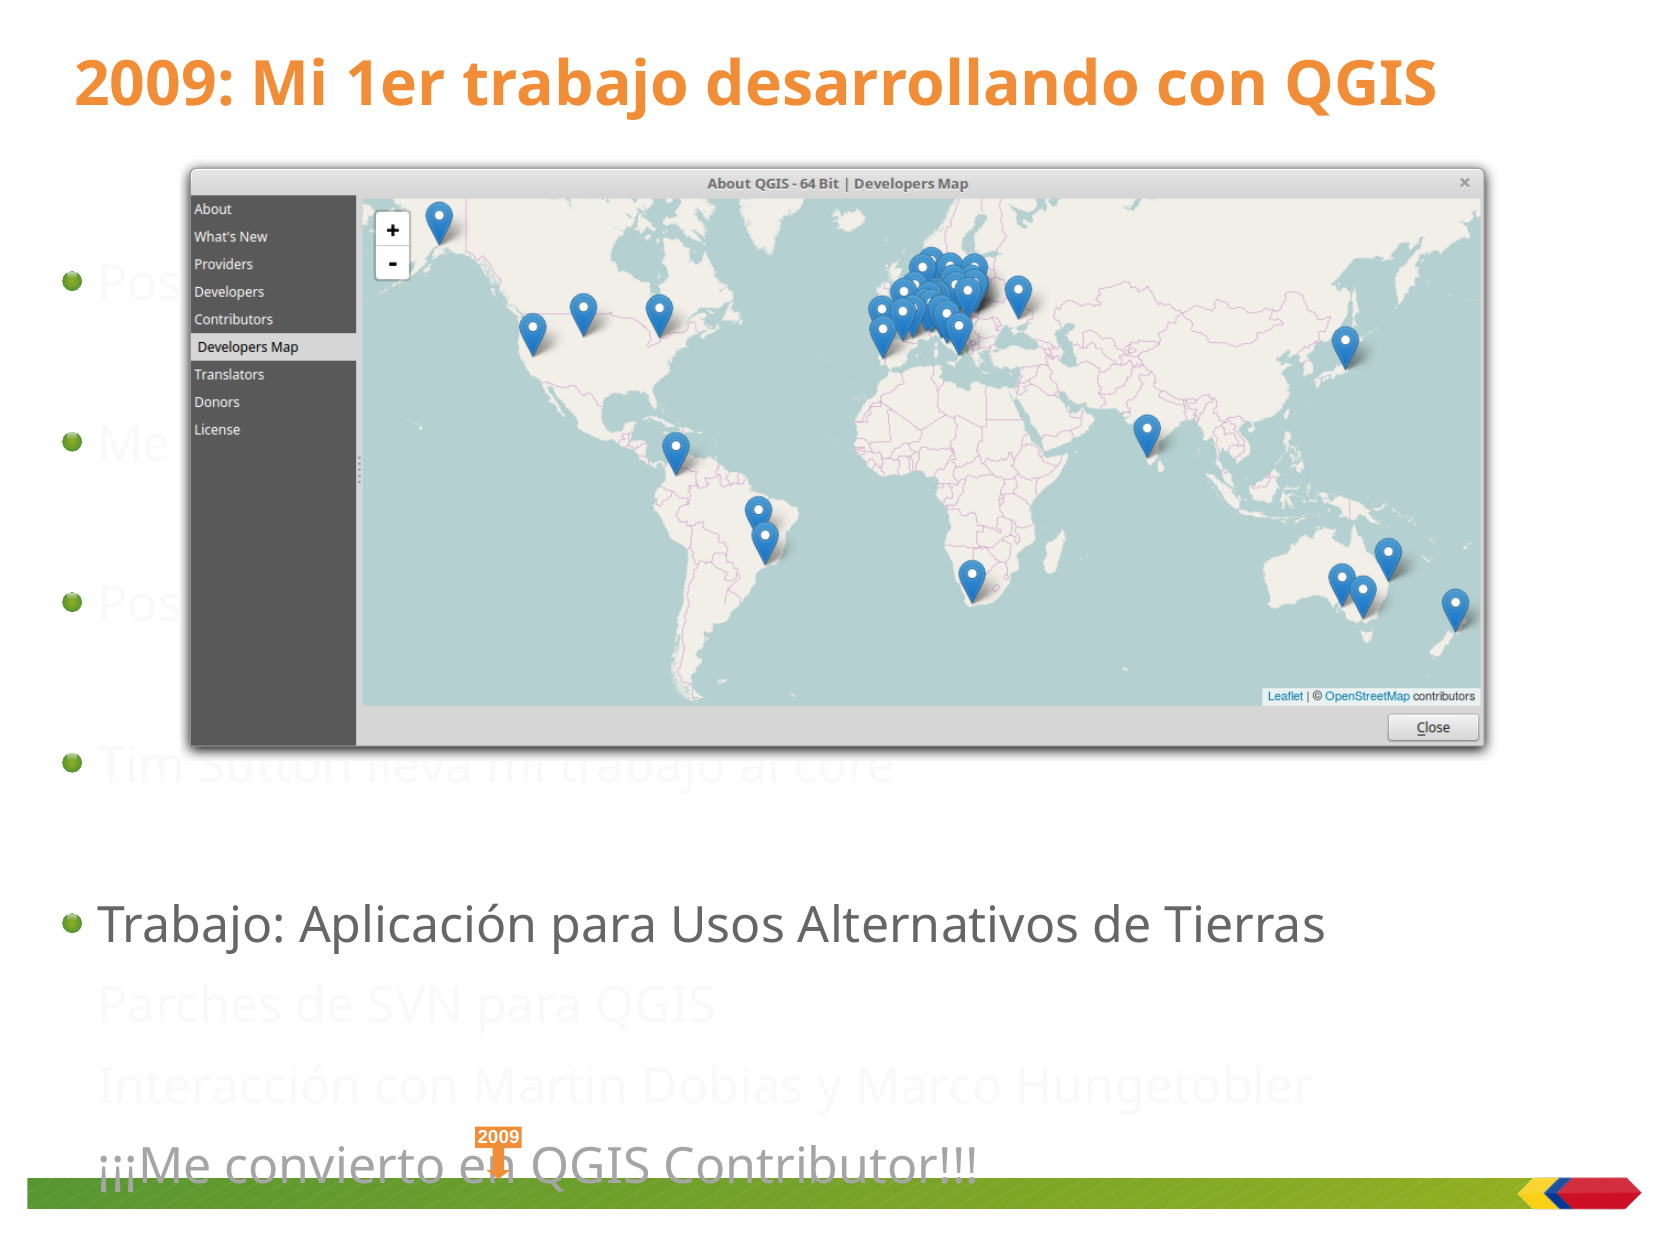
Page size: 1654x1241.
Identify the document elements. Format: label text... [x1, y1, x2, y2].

text_box 2009 [475, 1126, 522, 1179]
picture [180, 159, 1498, 761]
picture [1517, 1131, 1642, 1241]
text_box [27, 1178, 1532, 1209]
text_box Post: ¿Cómo hacer un Visor de Shapefiles con PyQGIS? Me quedo con QGIS... Post: ¿Cómo cargar plugins de QGIS a mi Visor? Tim Sutton lleva mi trabajo al core Trabajo: Aplicación para Usos Alternativos de Tierras Parches de SVN para QGIS Interacción con Martin Dobias y Marco Hungetobler ¡¡¡Me convierto en QGIS Contributor!!! [46, 159, 1605, 1118]
title 2009: Mi 1er trabajo desarrollando con QGIS [74, 45, 1599, 118]
